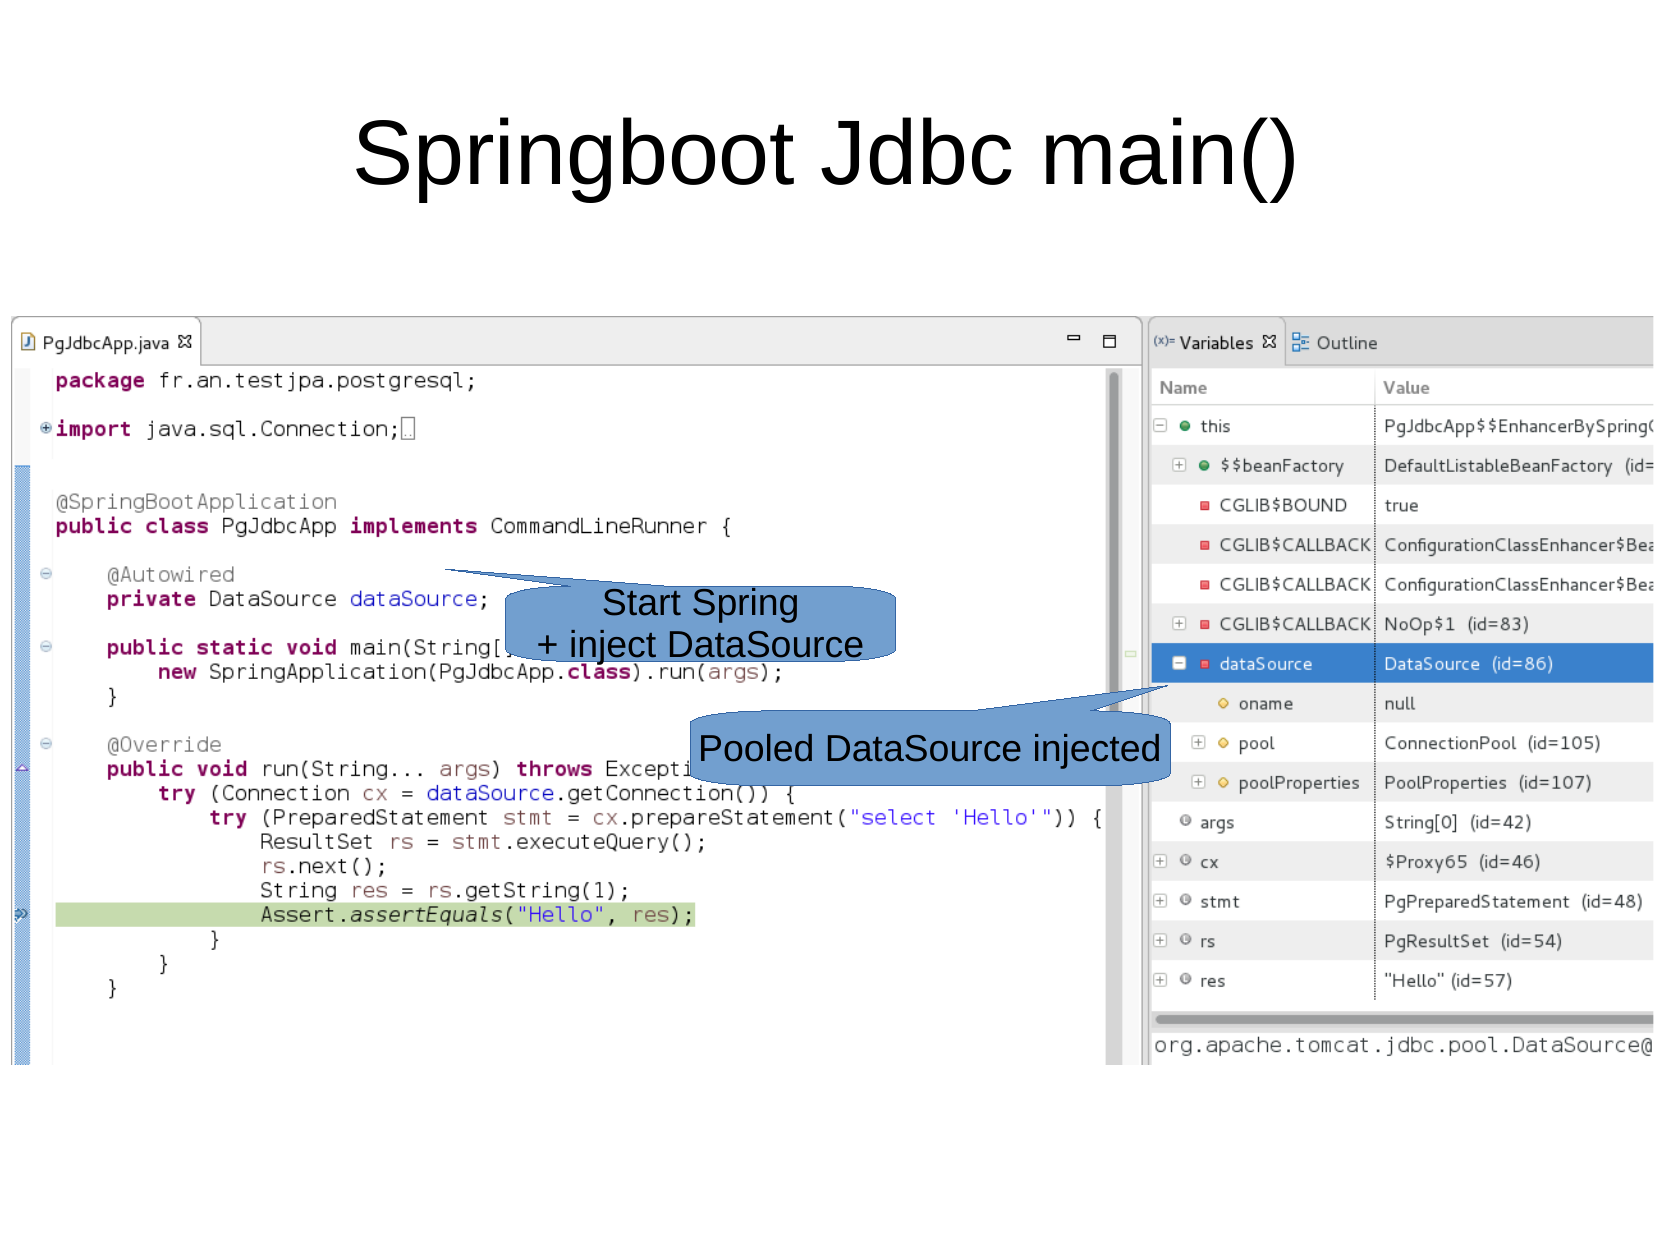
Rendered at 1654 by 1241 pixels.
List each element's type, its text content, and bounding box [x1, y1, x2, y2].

text_box Start Spring + inject DataSource [445, 569, 896, 662]
text_box Pooled DataSource injected [690, 685, 1171, 786]
title Springboot Jdbc main() [82, 49, 1571, 257]
picture [11, 316, 1654, 1066]
